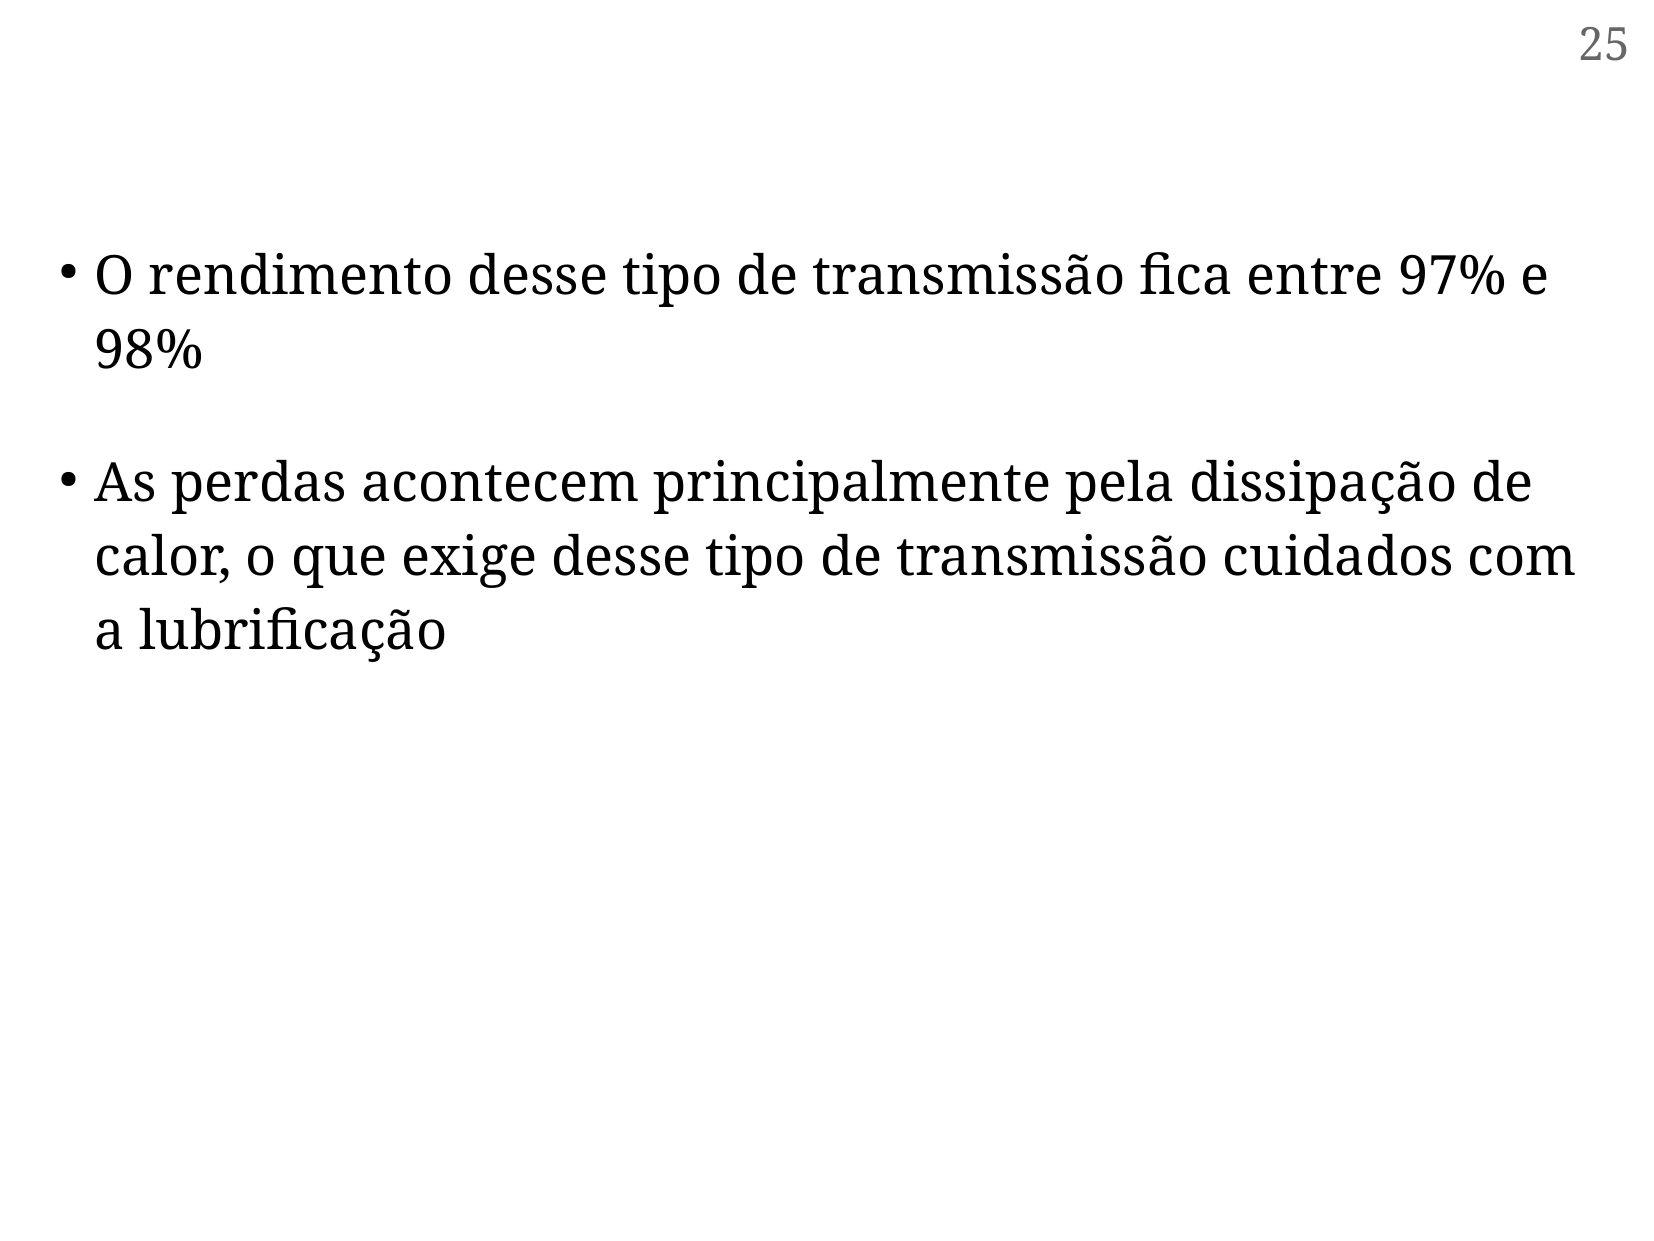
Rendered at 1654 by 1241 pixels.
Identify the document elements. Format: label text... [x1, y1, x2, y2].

list O rendimento desse tipo de transmissão fica entre 97% e 98% As perdas acontecem principalmente pela dissipação de calor, o que exige desse tipo de transmissão cuidados com a lubrificação [59, 236, 1595, 1211]
